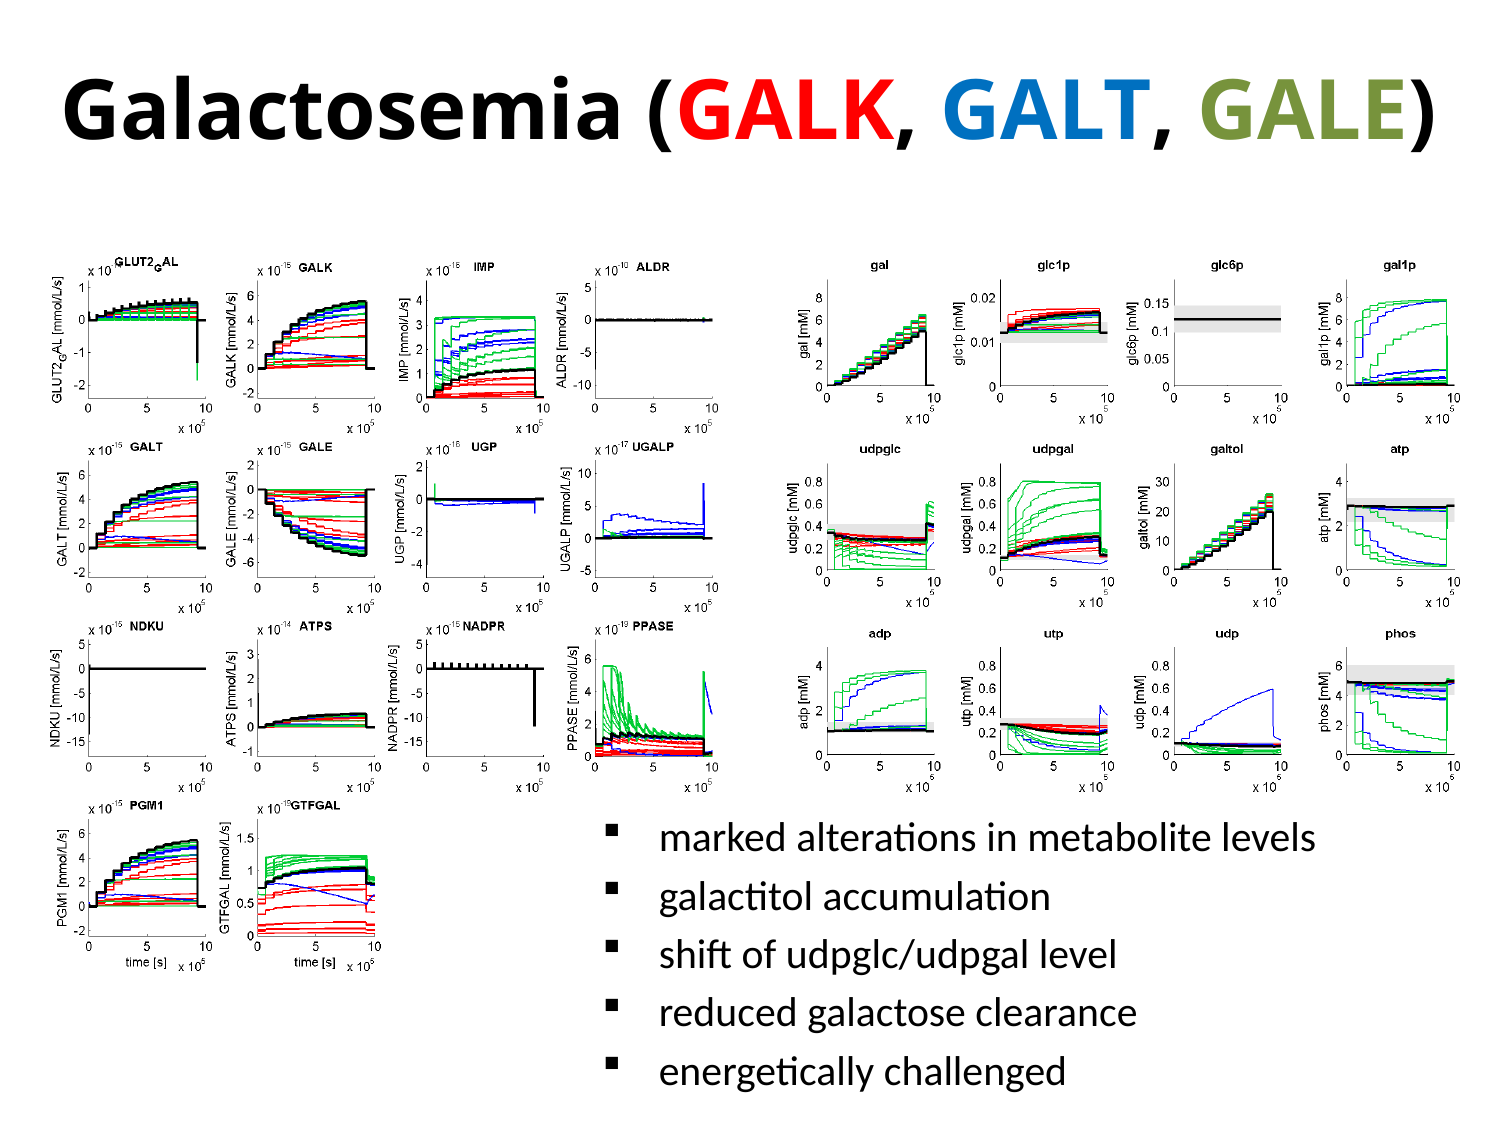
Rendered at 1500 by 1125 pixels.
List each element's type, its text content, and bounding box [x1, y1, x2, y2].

list marked alterations in metabolite levels galactitol accumulation shift of udpglc/udpgal level reduced galactose clearance energetically challenged [512, 802, 1500, 1125]
picture [787, 260, 1460, 799]
picture [50, 257, 718, 971]
title Galactosemia (GALK, GALT, GALE) [44, 12, 1458, 200]
